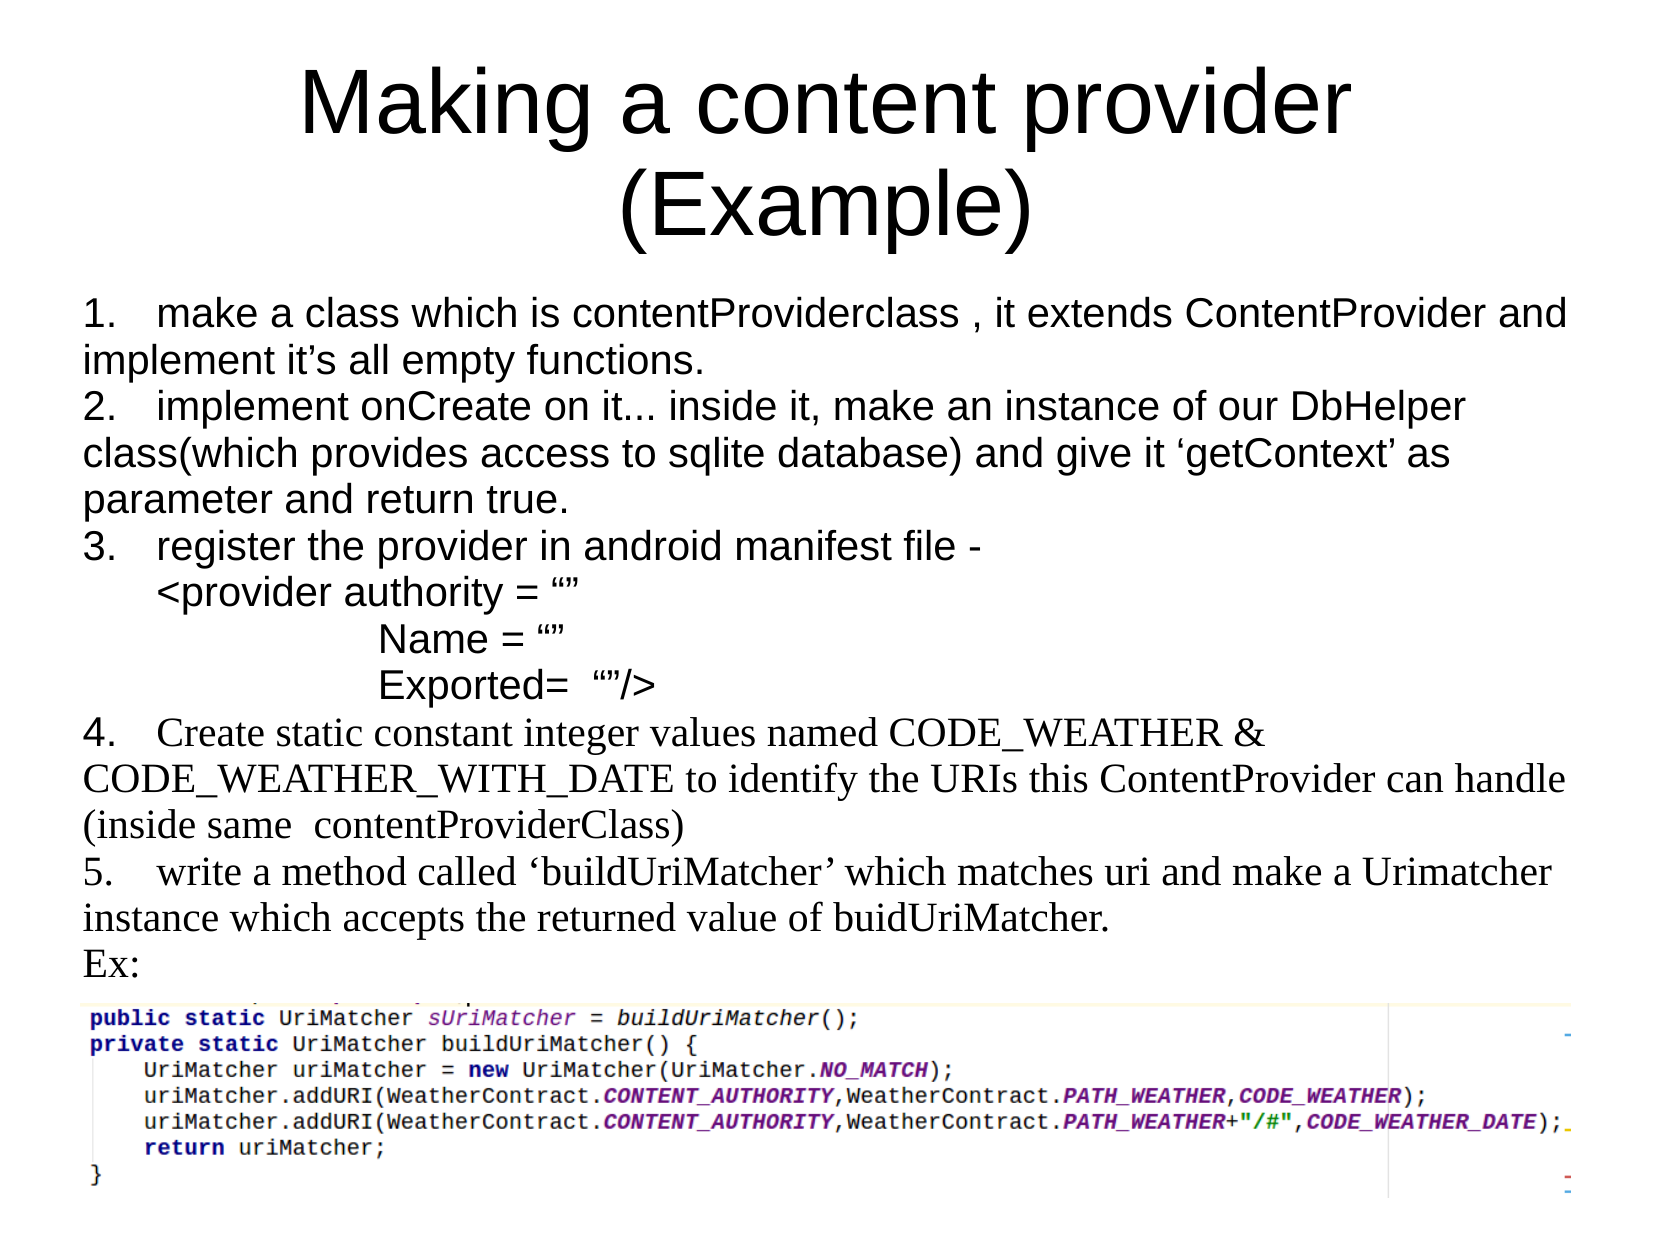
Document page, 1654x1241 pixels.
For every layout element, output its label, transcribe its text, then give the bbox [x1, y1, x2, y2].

subtitle 1. make a class which is contentProviderclass , it extends ContentProvider and implement it’s all empty functions. 2. implement onCreate on it... inside it, make an instance of our DbHelper class(which provides access to sqlite database) and give it ‘getContext’ as parameter and return true. 3. register the provider in android manifest file - <provider authority = “” Name = “” Exported= “”/> 4. Create static constant integer values named CODE_WEATHER & CODE_WEATHER_WITH_DATE to identify the URIs this ContentProvider can handle (inside same contentProviderClass) 5. write a method called ‘buildUriMatcher’ which matches uri and make a Urimatcher instance which accepts the returned value of buidUriMatcher. Ex: [82, 290, 1571, 1003]
picture [80, 1003, 1571, 1198]
title Making a content provider (Example) [82, 49, 1571, 257]
